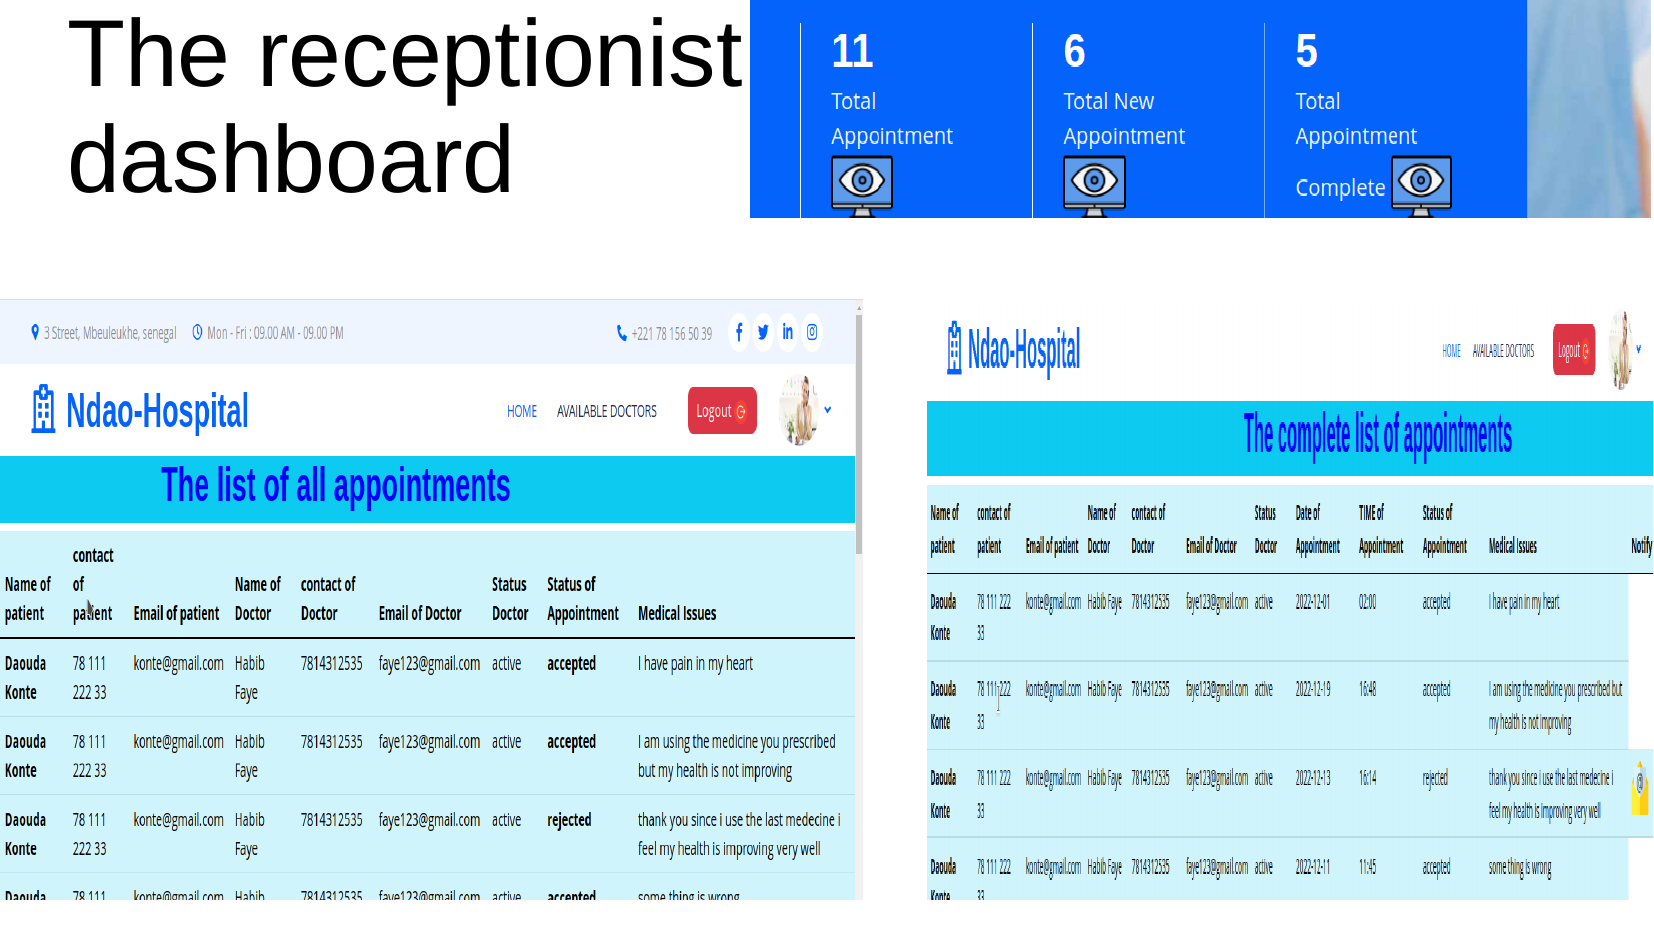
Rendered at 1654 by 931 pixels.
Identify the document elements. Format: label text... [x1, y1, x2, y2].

picture [0, 299, 863, 901]
picture [927, 299, 1654, 901]
picture [751, 0, 1651, 218]
list The receptionist dashboard [0, 0, 751, 226]
